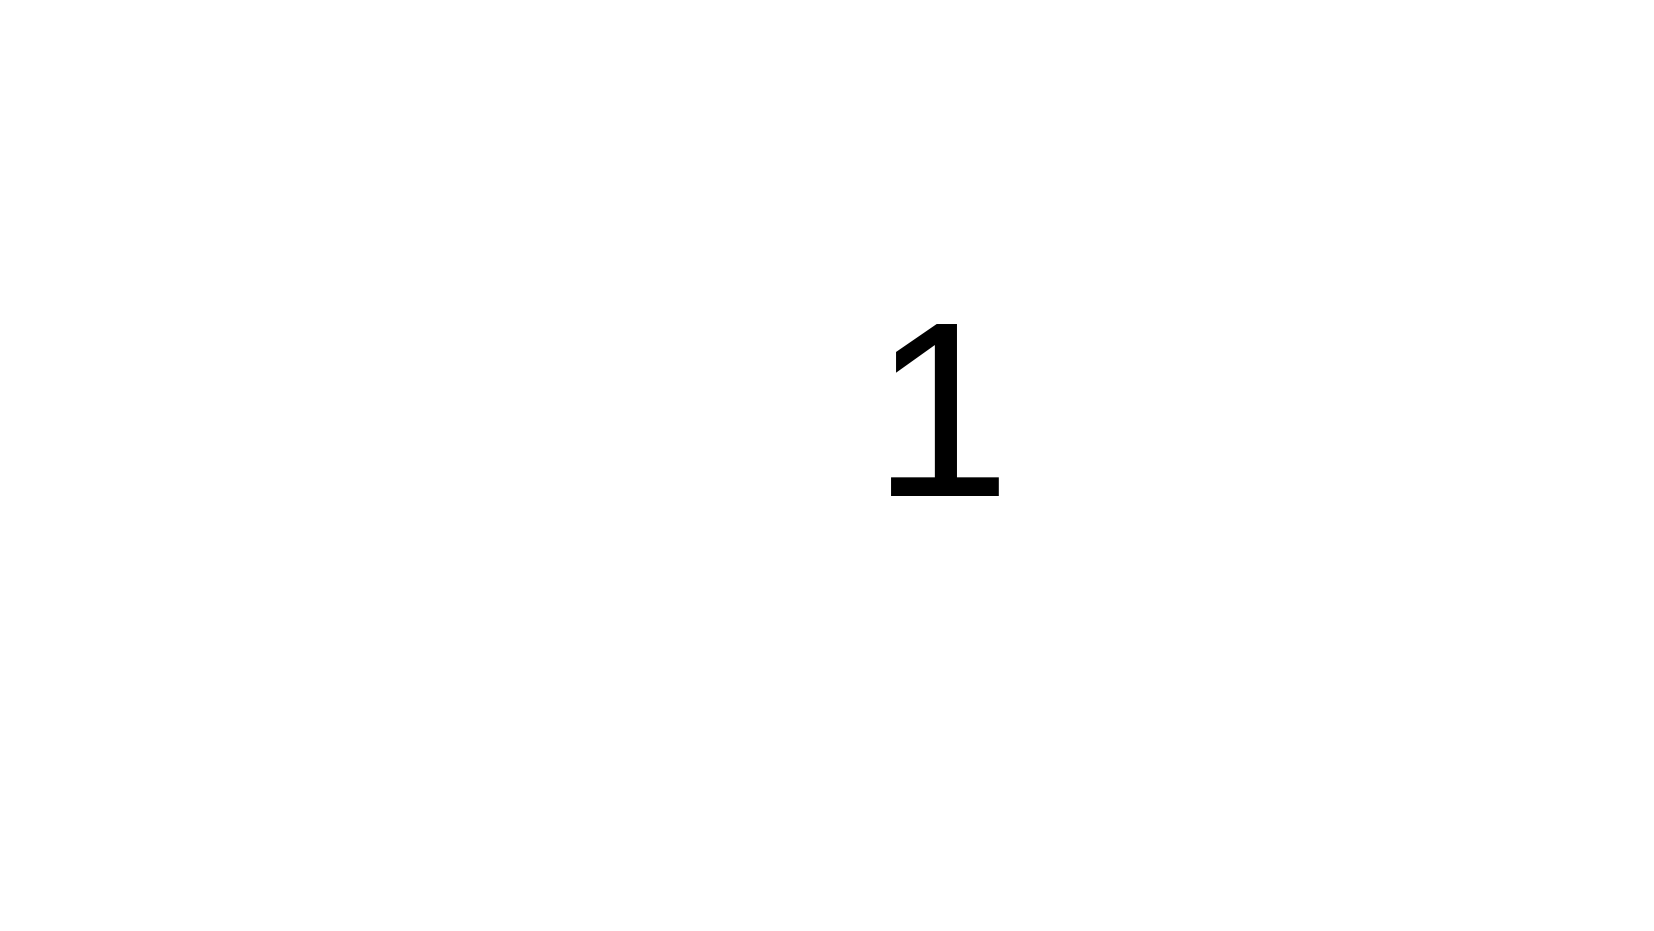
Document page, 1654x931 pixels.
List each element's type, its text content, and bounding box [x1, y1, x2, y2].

title 1 [474, 250, 1409, 571]
